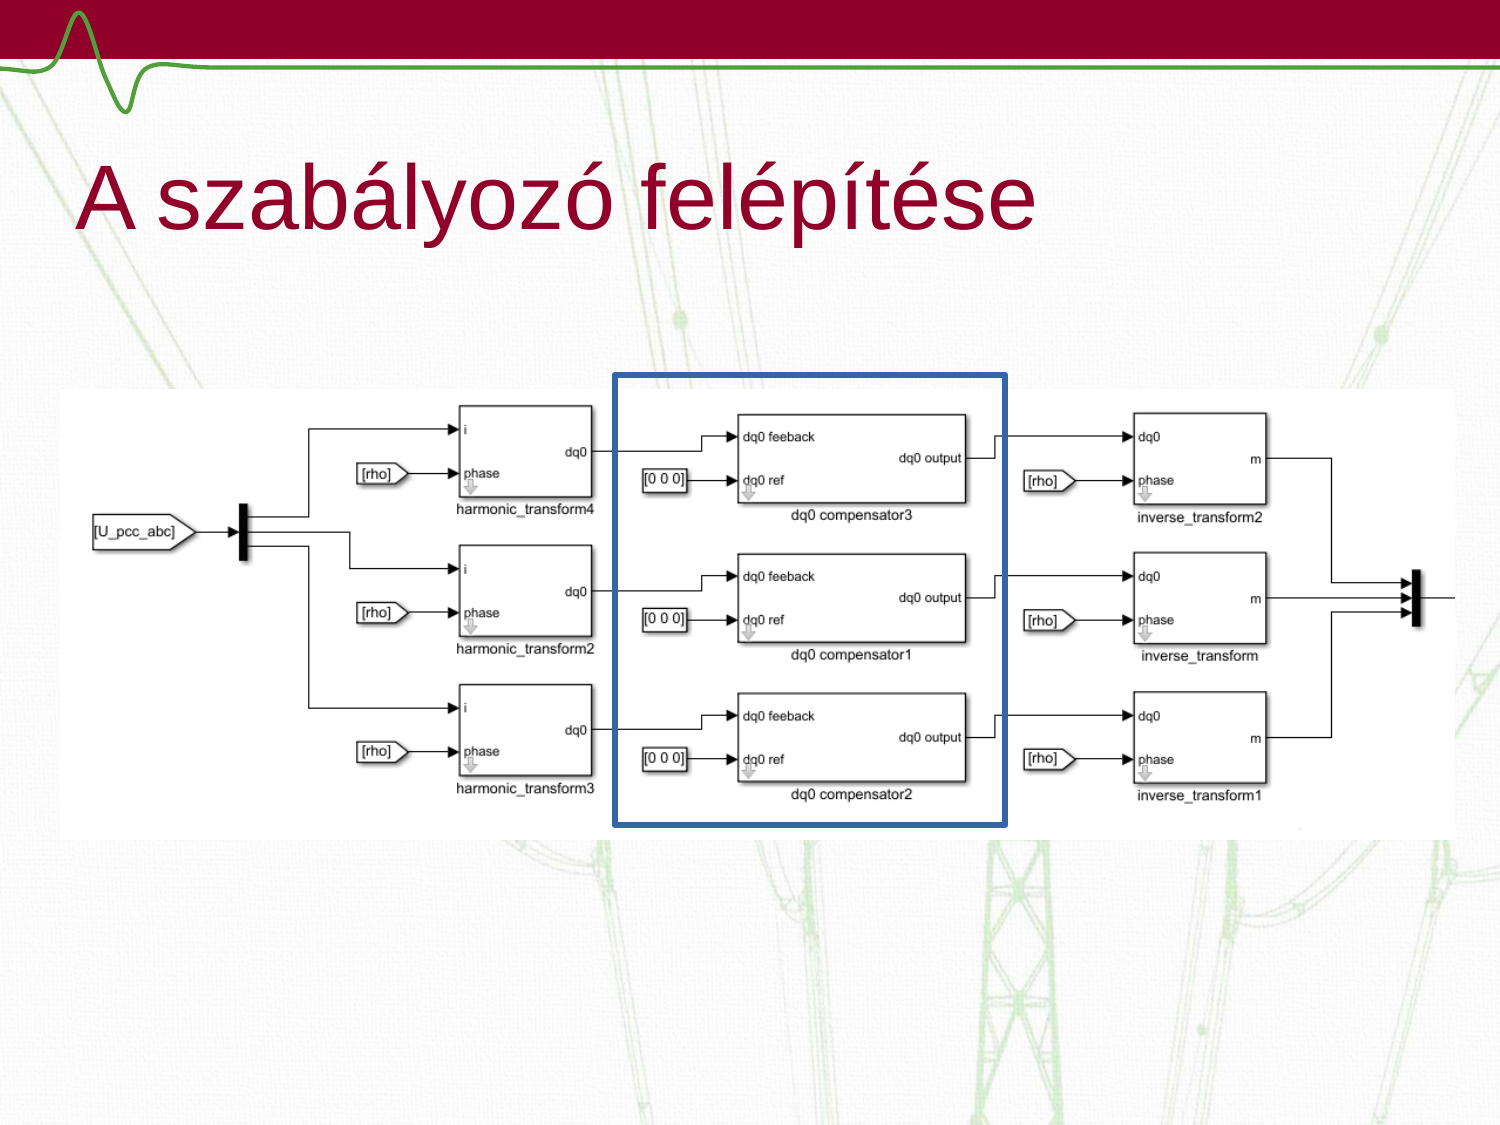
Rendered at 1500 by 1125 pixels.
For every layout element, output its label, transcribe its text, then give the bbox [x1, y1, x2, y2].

picture [102, 59, 1500, 103]
picture [0, 59, 53, 69]
picture [0, 59, 1500, 1125]
title A szabályozó felépítése [75, 103, 1425, 292]
